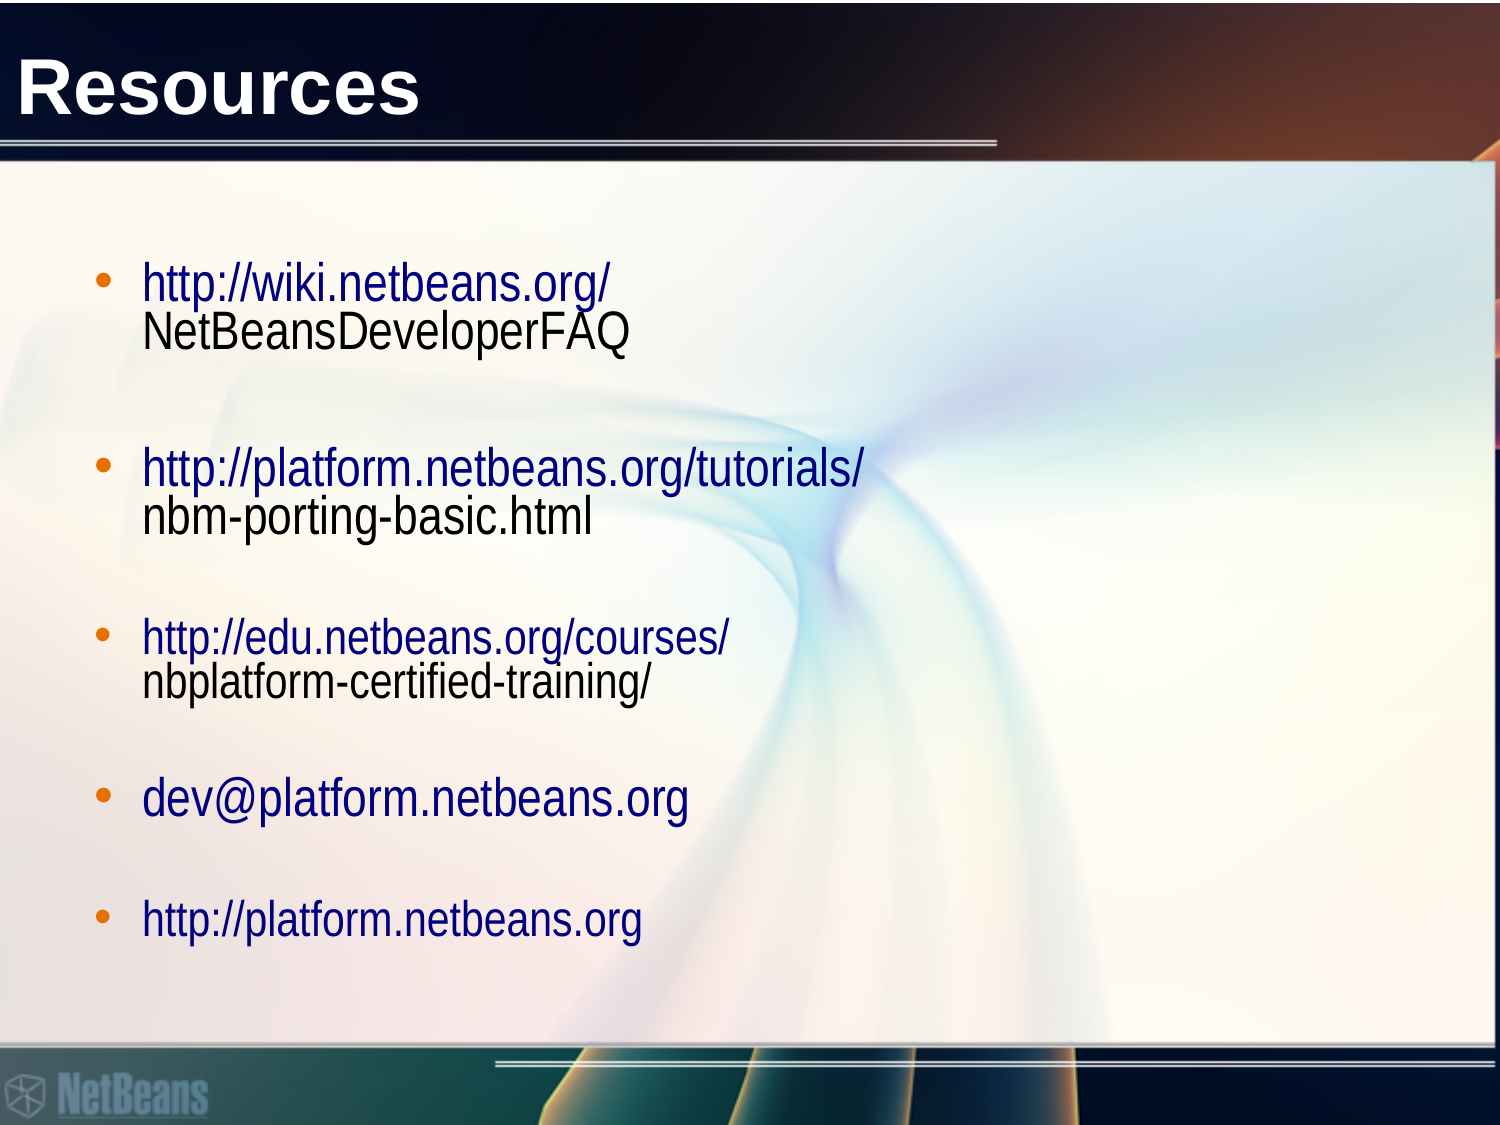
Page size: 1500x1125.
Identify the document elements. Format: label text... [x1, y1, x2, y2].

list http://wiki.netbeans.org/ NetBeansDeveloperFAQ http://platform.netbeans.org/tutorials/ nbm-porting-basic.html http://edu.netbeans.org/courses/ nbplatform-certified-training/ dev@platform.netbeans.org http://platform.netbeans.org [75, 263, 1425, 997]
picture [0, 3, 1500, 1125]
title Resources [16, 40, 1378, 145]
